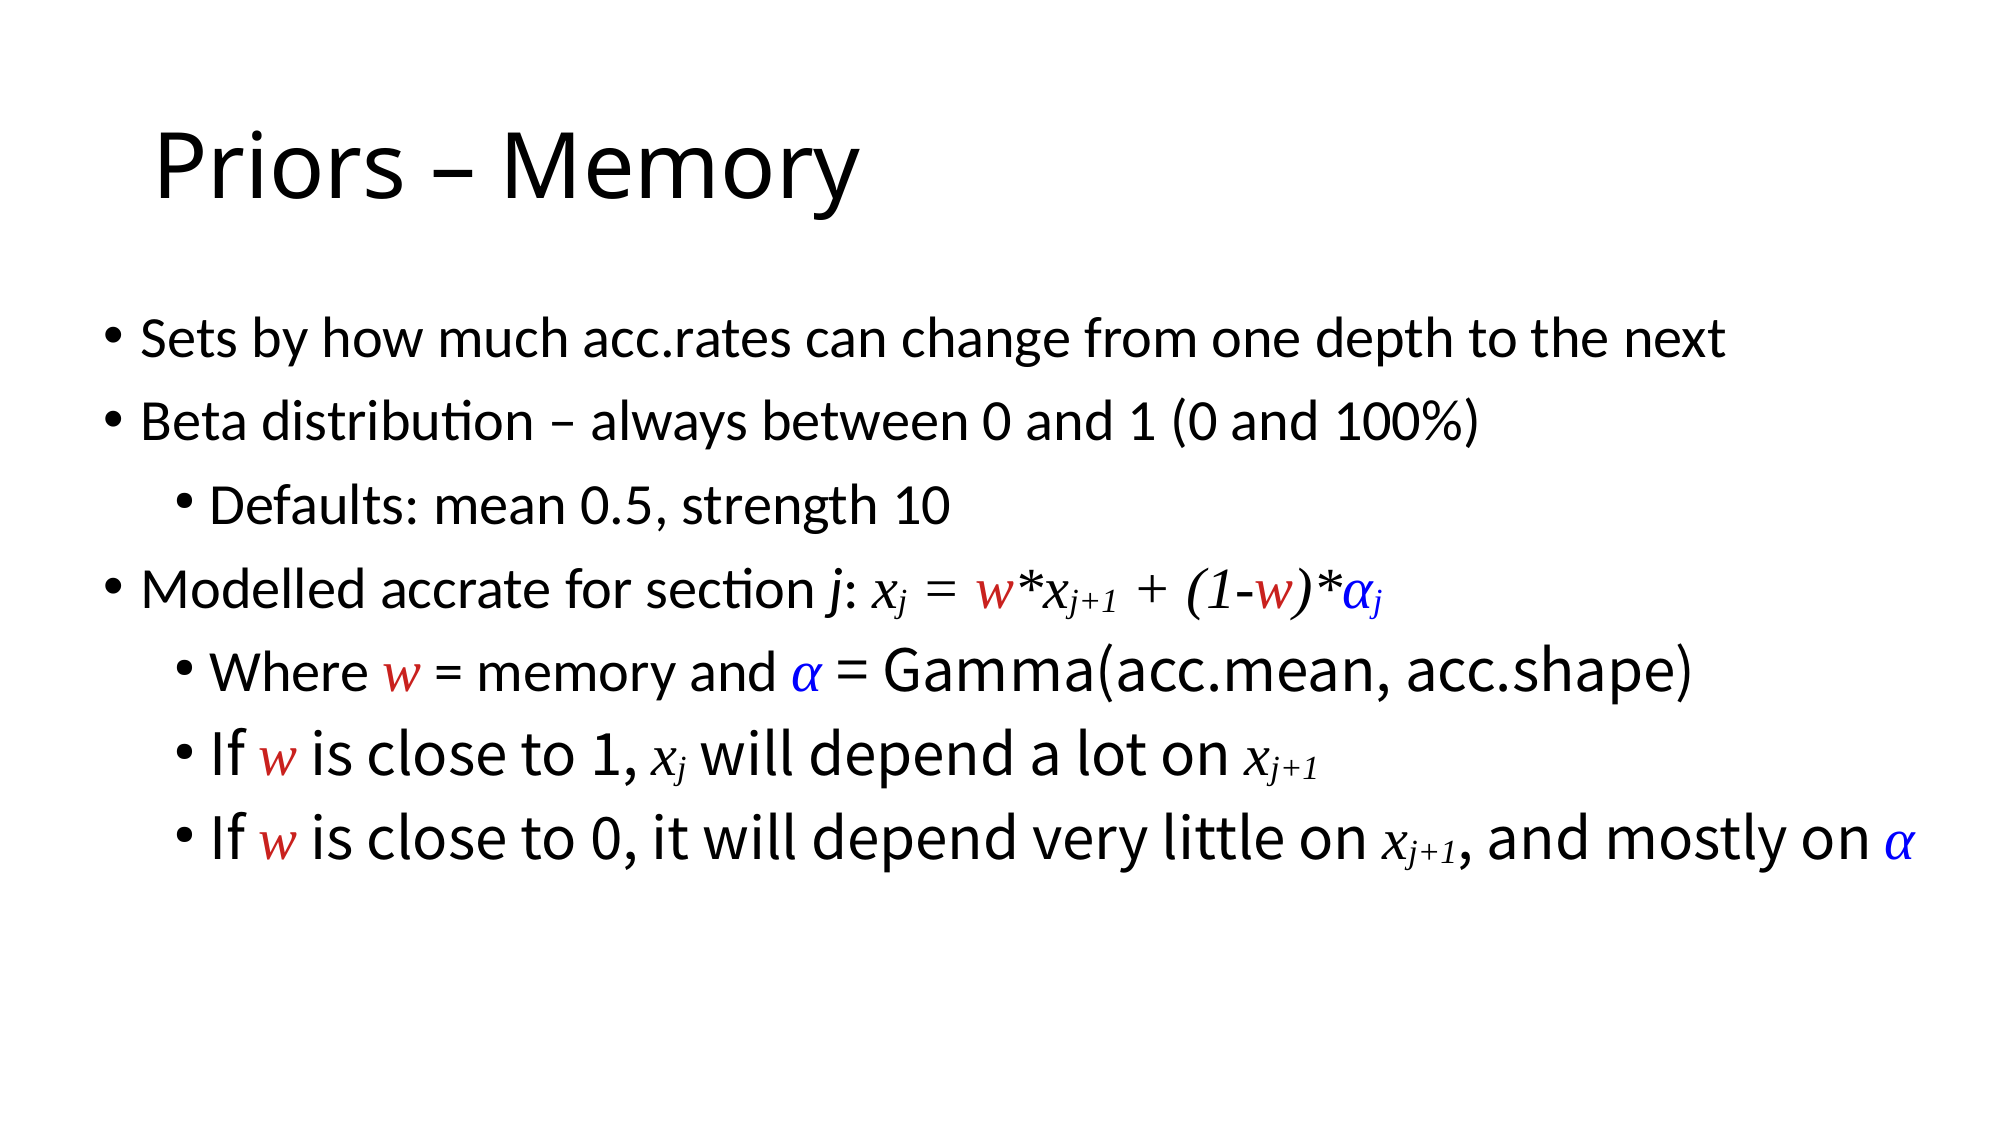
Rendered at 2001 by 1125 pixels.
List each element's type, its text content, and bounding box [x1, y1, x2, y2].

text_box Sets by how much acc.rates can change from one depth to the next Beta distribution – always between 0 and 1 (0 and 100%) Defaults: mean 0.5, strength 10 Modelled accrate for section j: xj = w*xj+1 + (1-w)*αj Where w = memory and α = Gamma(acc.mean, acc.shape) If w is close to 1, xj will depend a lot on xj+1 If w is close to 0, it will depend very little on xj+1, and mostly on α [88, 299, 1949, 1014]
text_box Priors – Memory [137, 59, 1863, 278]
